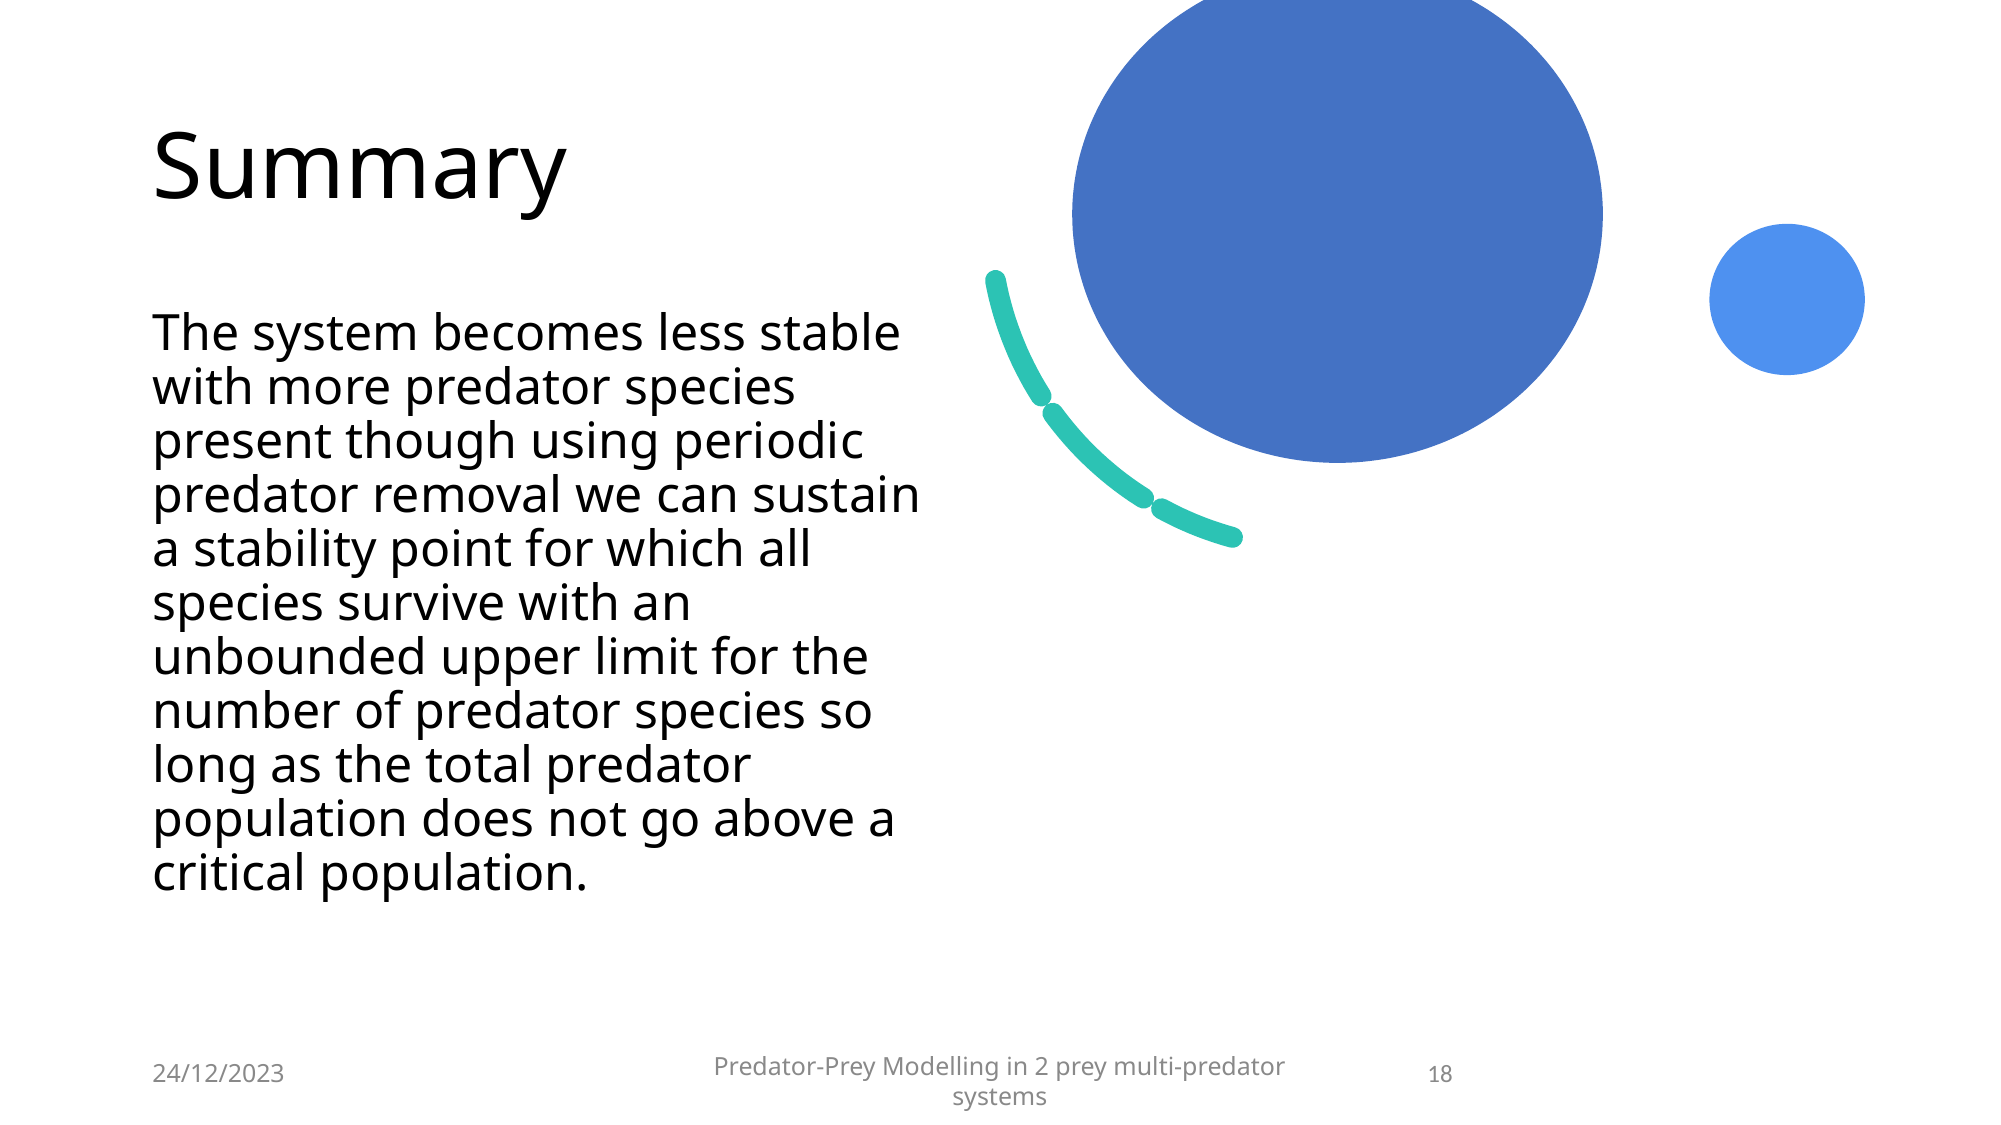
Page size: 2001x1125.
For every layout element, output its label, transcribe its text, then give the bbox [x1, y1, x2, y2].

text_box [1412, 1042, 1863, 1103]
list The system becomes less stable with more predator species present though using periodic predator removal we can sustain a stability point for which all species survive with an unbounded upper limit for the number of predator species so long as the total predator population does not go above a critical population. [138, 299, 974, 1014]
title Summary [138, 60, 979, 278]
text_box 24/12/2023 [137, 1042, 588, 1103]
text_box [1072, 0, 1603, 463]
text_box Predator-Prey Modelling in 2 prey multi-predator systems [662, 1042, 1338, 1103]
